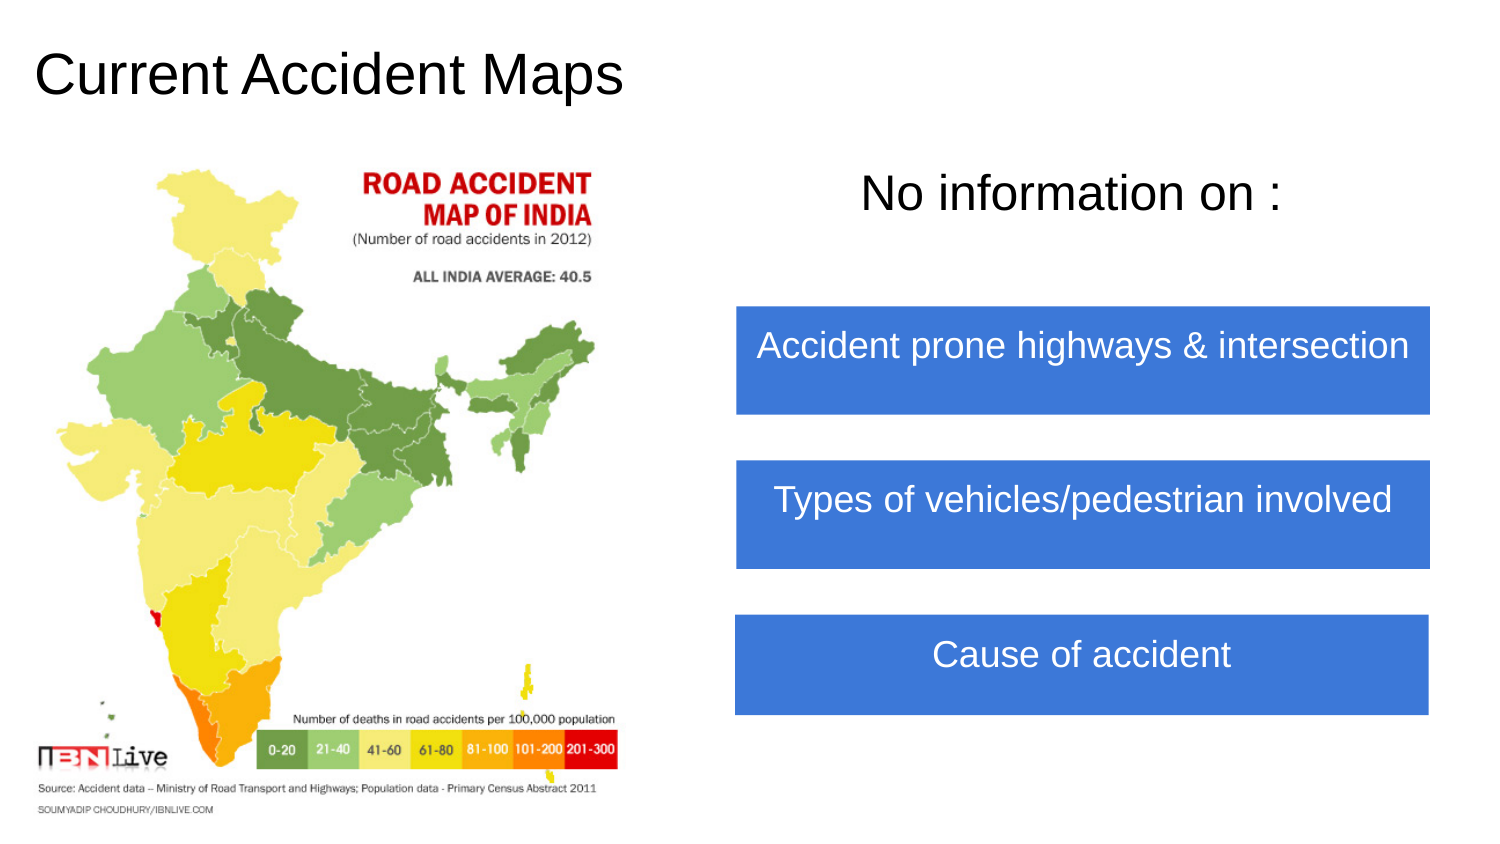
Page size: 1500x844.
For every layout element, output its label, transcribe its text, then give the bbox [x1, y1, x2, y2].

text_box No information on : [845, 145, 1349, 240]
text_box Accident prone highways & intersection [736, 306, 1430, 415]
text_box Cause of accident [735, 614, 1429, 716]
title Current Accident Maps [19, 21, 1417, 116]
picture [24, 140, 626, 819]
text_box Types of vehicles/pedestrian involved [736, 460, 1430, 569]
